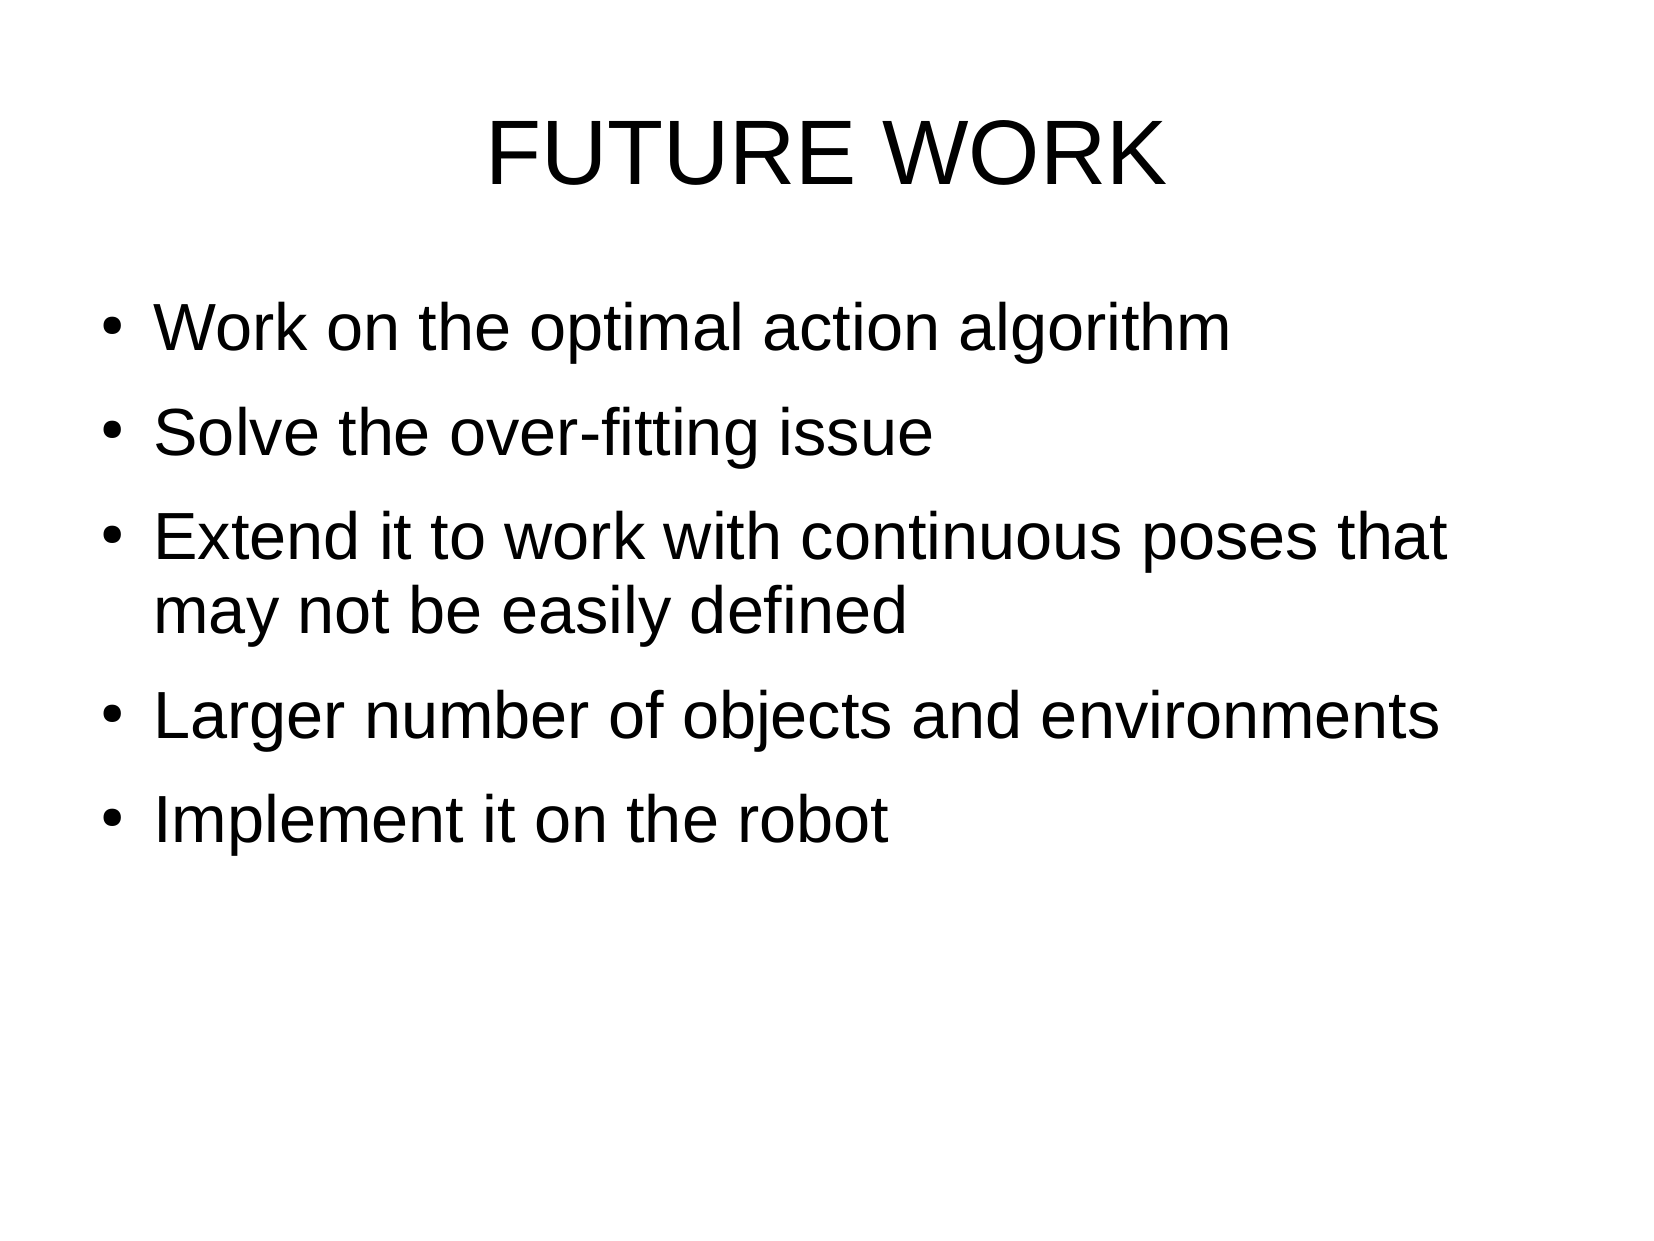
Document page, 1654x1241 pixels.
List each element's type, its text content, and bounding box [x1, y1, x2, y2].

title FUTURE WORK [82, 49, 1571, 257]
list Work on the optimal action algorithm Solve the over-fitting issue Extend it to work with continuous poses that may not be easily defined Larger number of objects and environments Implement it on the robot [82, 290, 1538, 1010]
